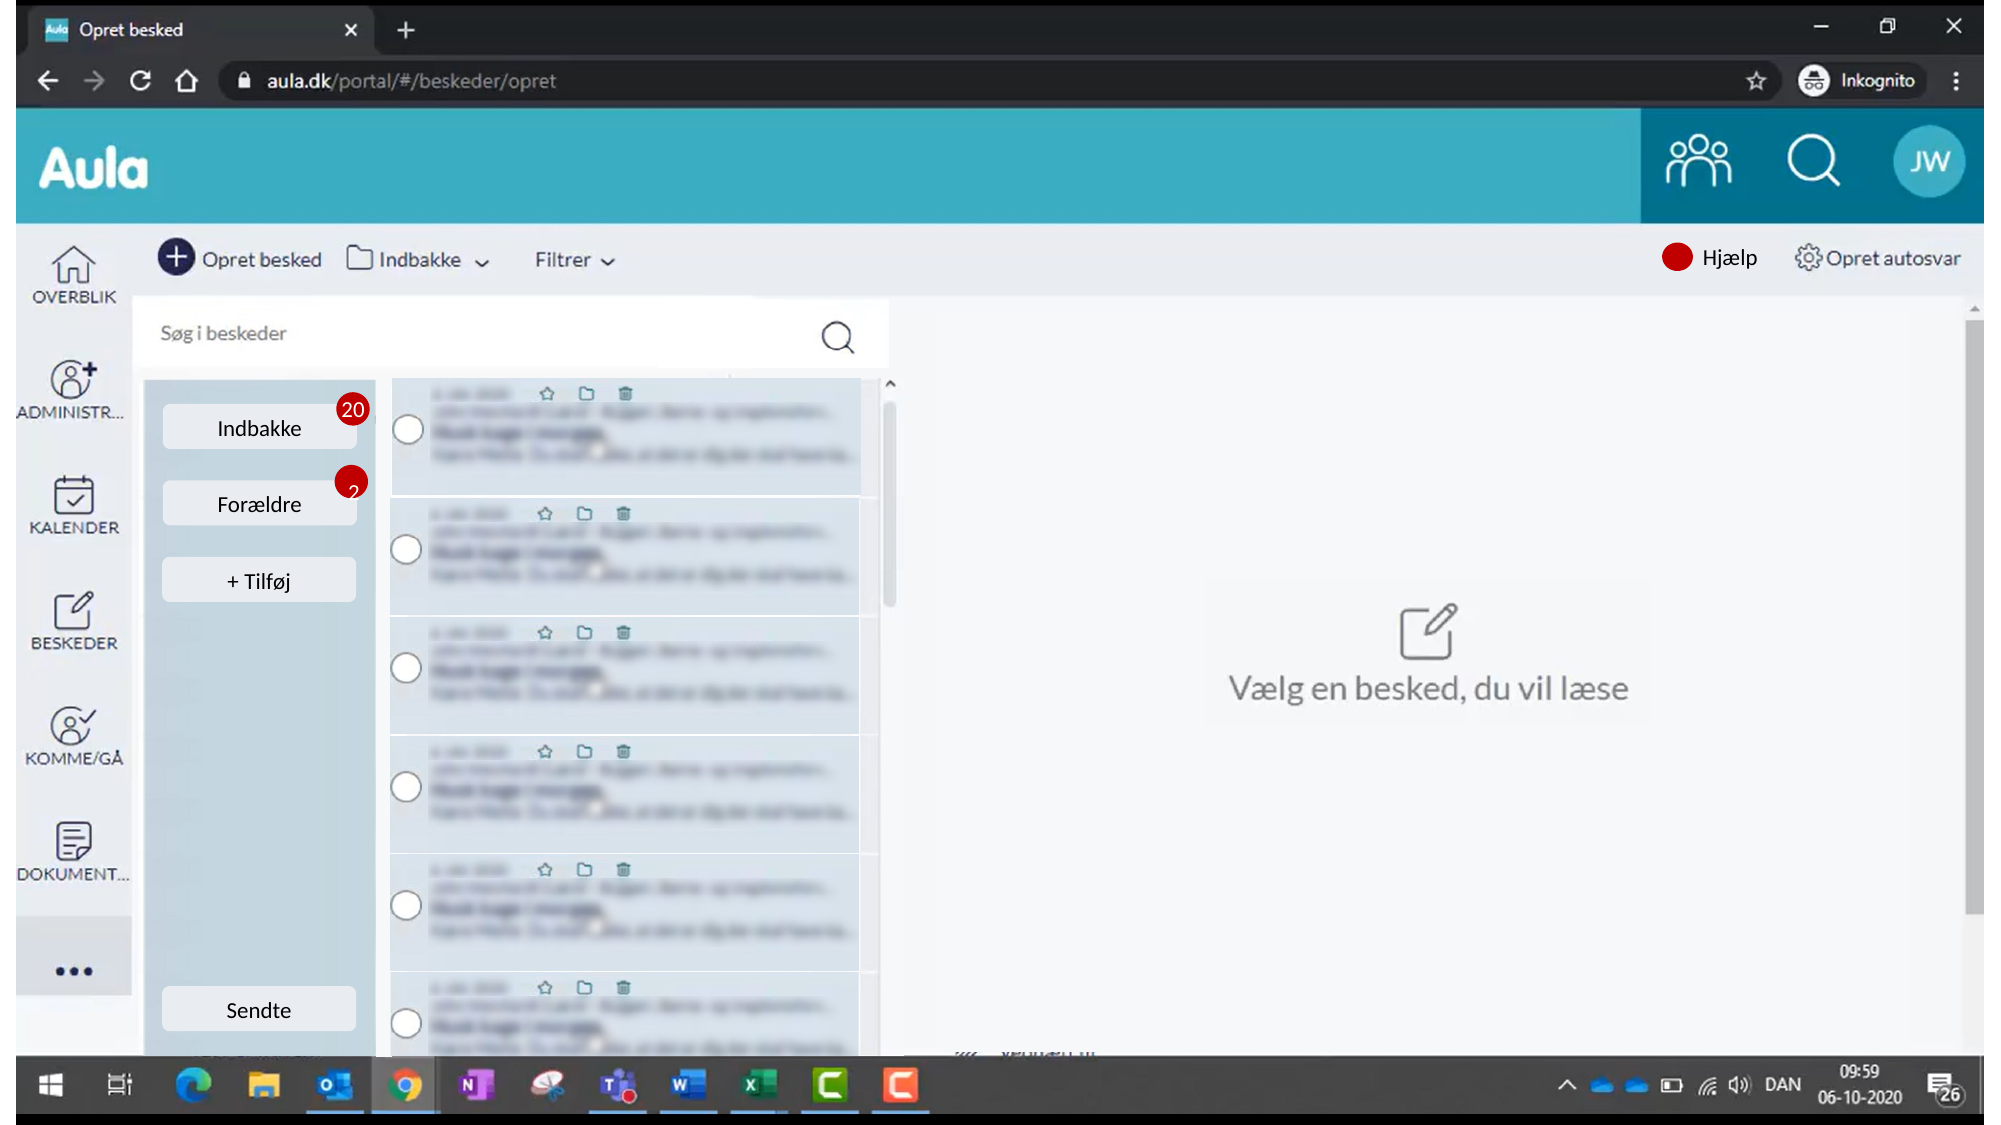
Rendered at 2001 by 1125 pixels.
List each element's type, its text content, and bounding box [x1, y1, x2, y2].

picture [1785, 128, 1840, 186]
picture [16, 0, 1984, 1125]
text_box 20 [326, 387, 392, 431]
text_box Sendte [162, 986, 357, 1032]
text_box Forældre [162, 480, 357, 526]
picture [1666, 131, 1732, 191]
text_box 2 [334, 464, 368, 499]
text_box Indbakke [162, 403, 357, 449]
text_box [1662, 242, 1687, 271]
text_box Hjælp [1687, 235, 1774, 279]
picture [1893, 126, 1965, 197]
text_box + Tilføj [162, 556, 357, 602]
